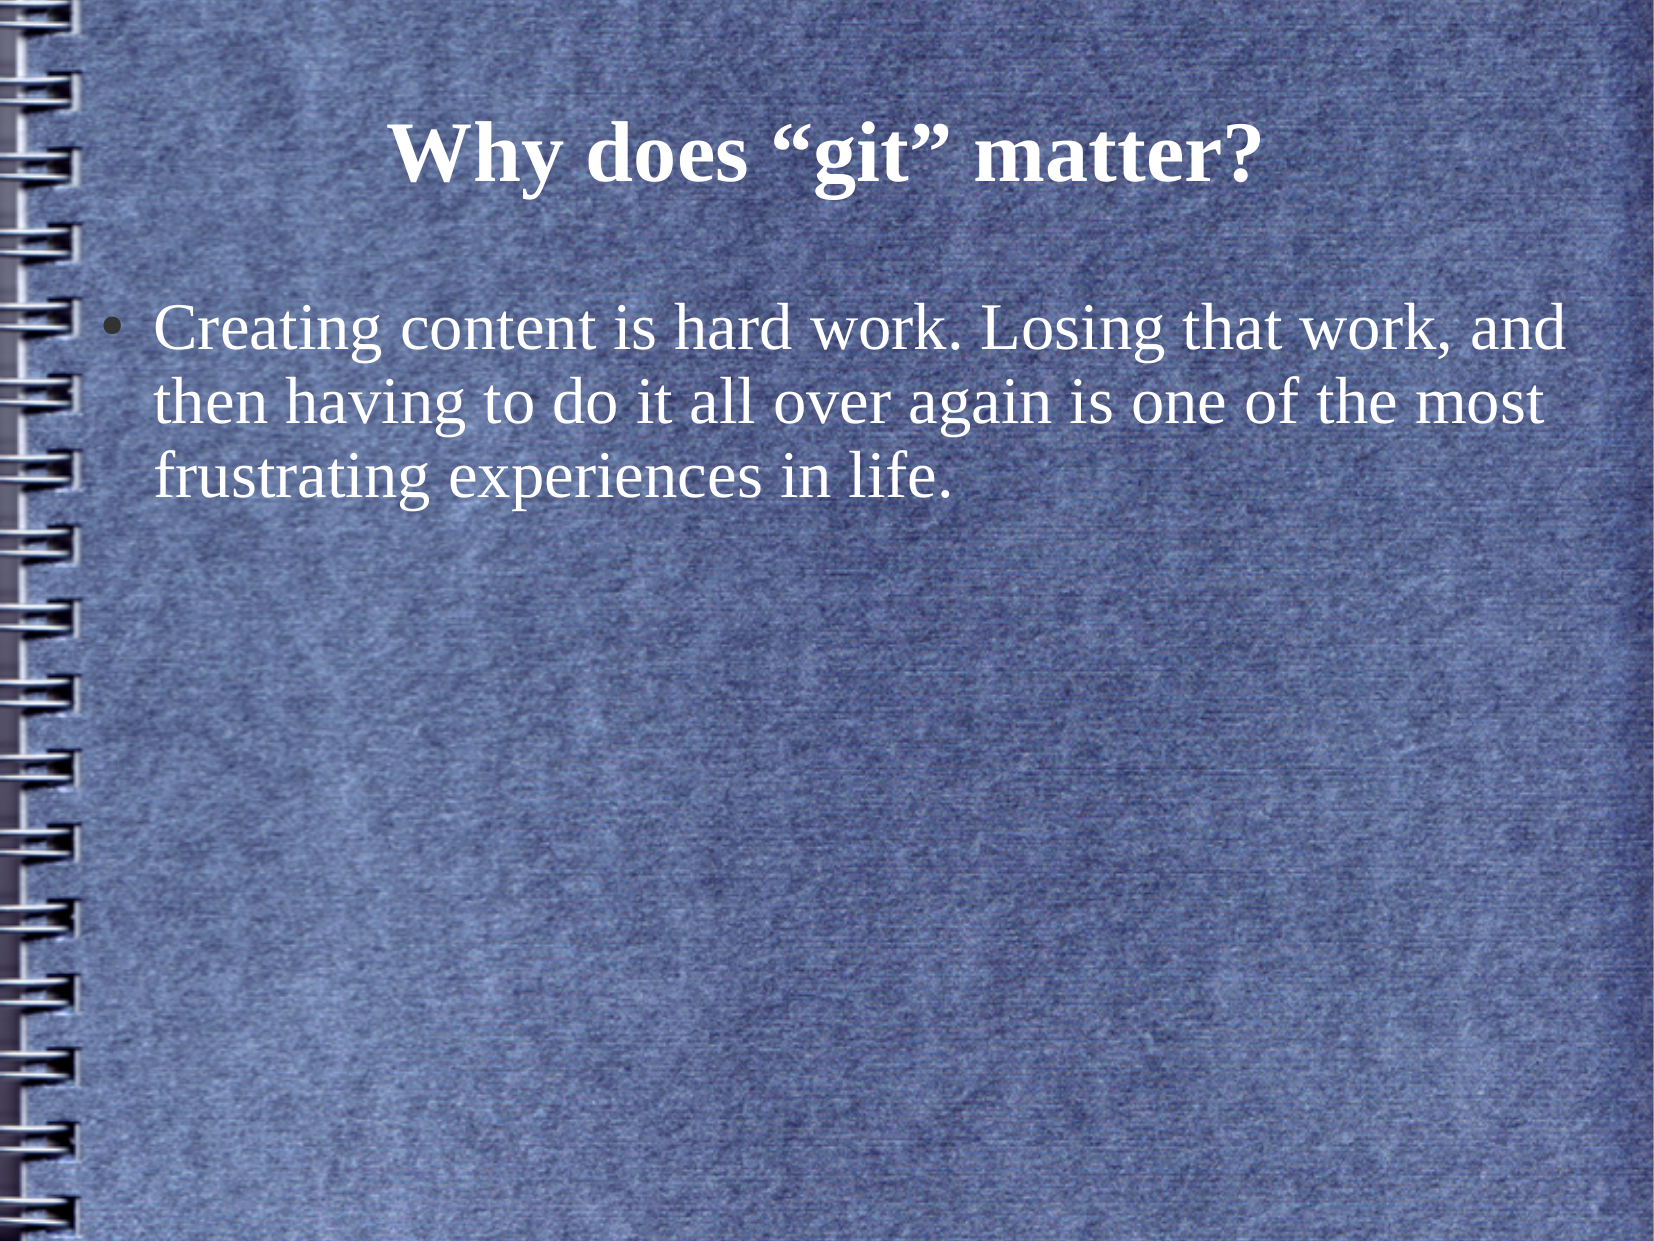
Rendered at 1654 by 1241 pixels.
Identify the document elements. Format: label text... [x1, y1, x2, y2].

picture [0, 0, 1654, 1241]
list Creating content is hard work. Losing that work, and then having to do it all over again is one of the most frustrating experiences in life. [82, 290, 1571, 1109]
title Why does “git” matter? [82, 49, 1571, 257]
